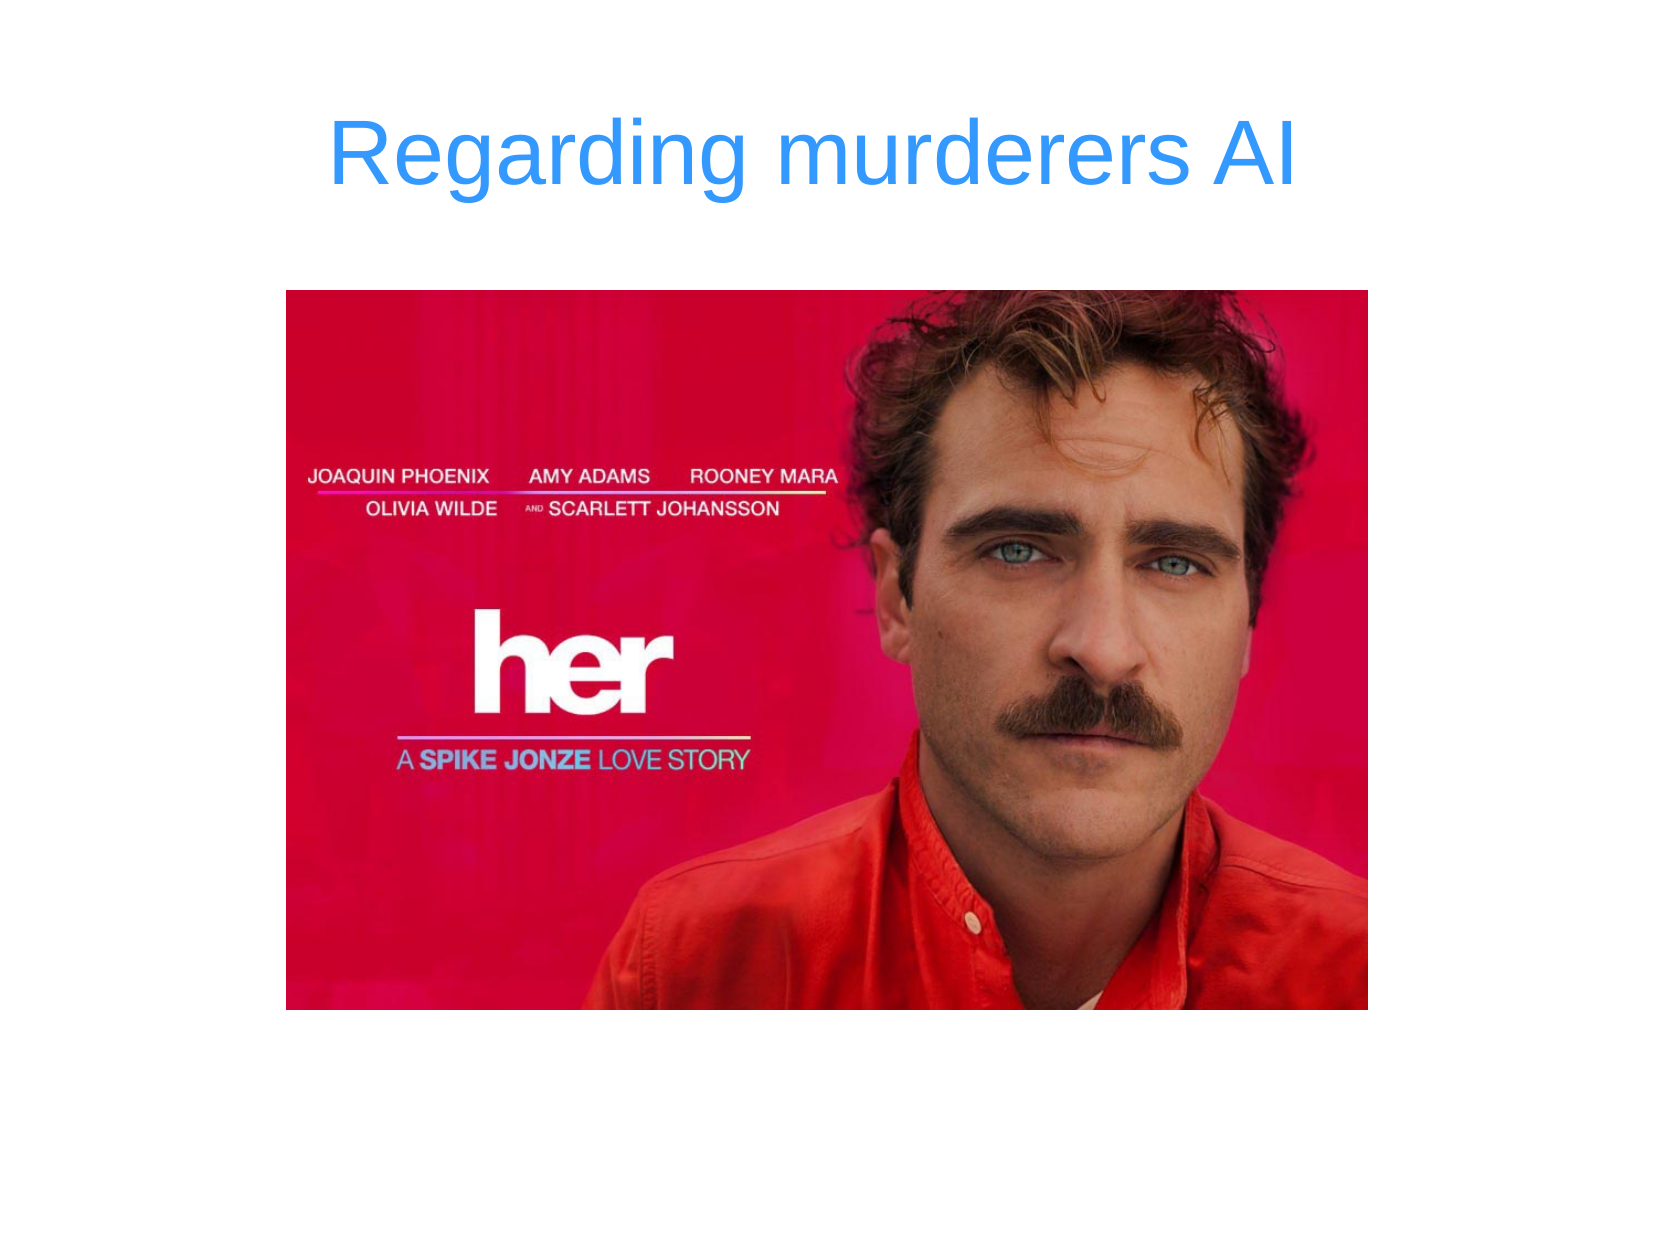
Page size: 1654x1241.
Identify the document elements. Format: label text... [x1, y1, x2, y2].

title Regarding murderers AI [82, 49, 1571, 257]
picture [286, 290, 1368, 1010]
